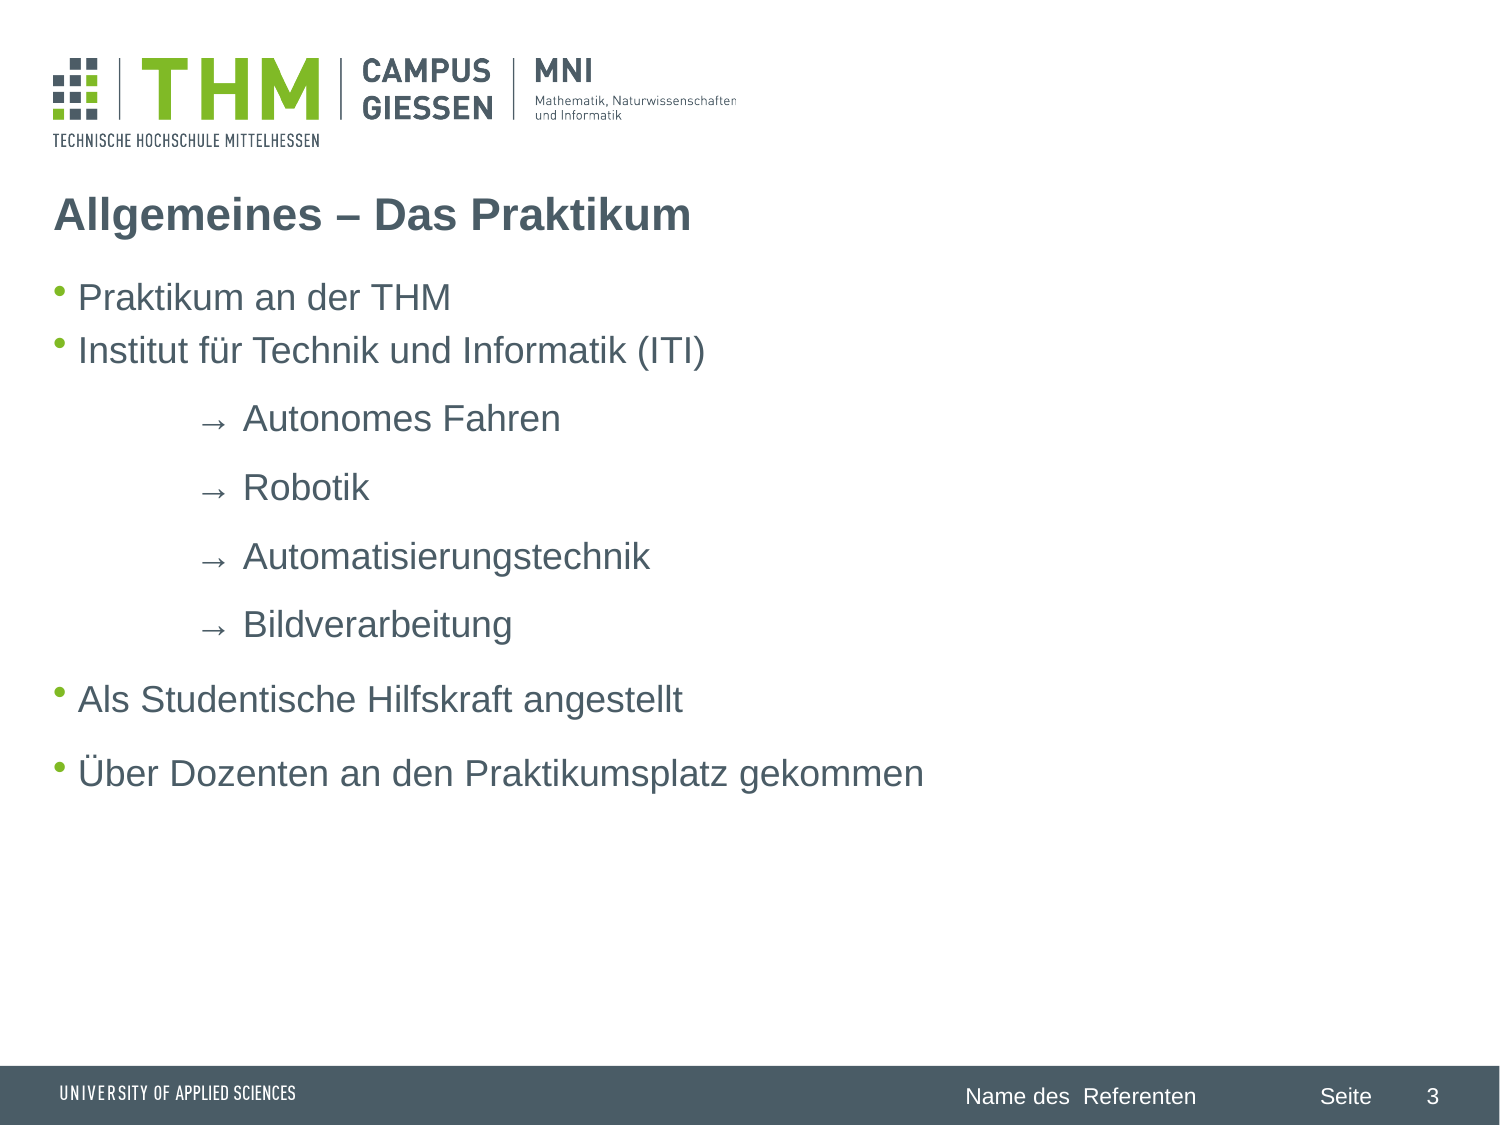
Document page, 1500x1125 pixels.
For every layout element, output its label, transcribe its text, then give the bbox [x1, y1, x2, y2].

slide_number <number> [1376, 1073, 1455, 1118]
picture [59, 1082, 296, 1104]
list Praktikum an der THM Institut für Technik und Informatik (ITI) → Autonomes Fahren → Robotik → Automatisierungstechnik → Bildverarbeitung Als Studentische Hilfskraft angestellt Über Dozenten an den Praktikumsplatz gekommen [53, 265, 1436, 1024]
title Allgemeines – Das Praktikum [53, 177, 1435, 265]
picture [53, 58, 736, 147]
